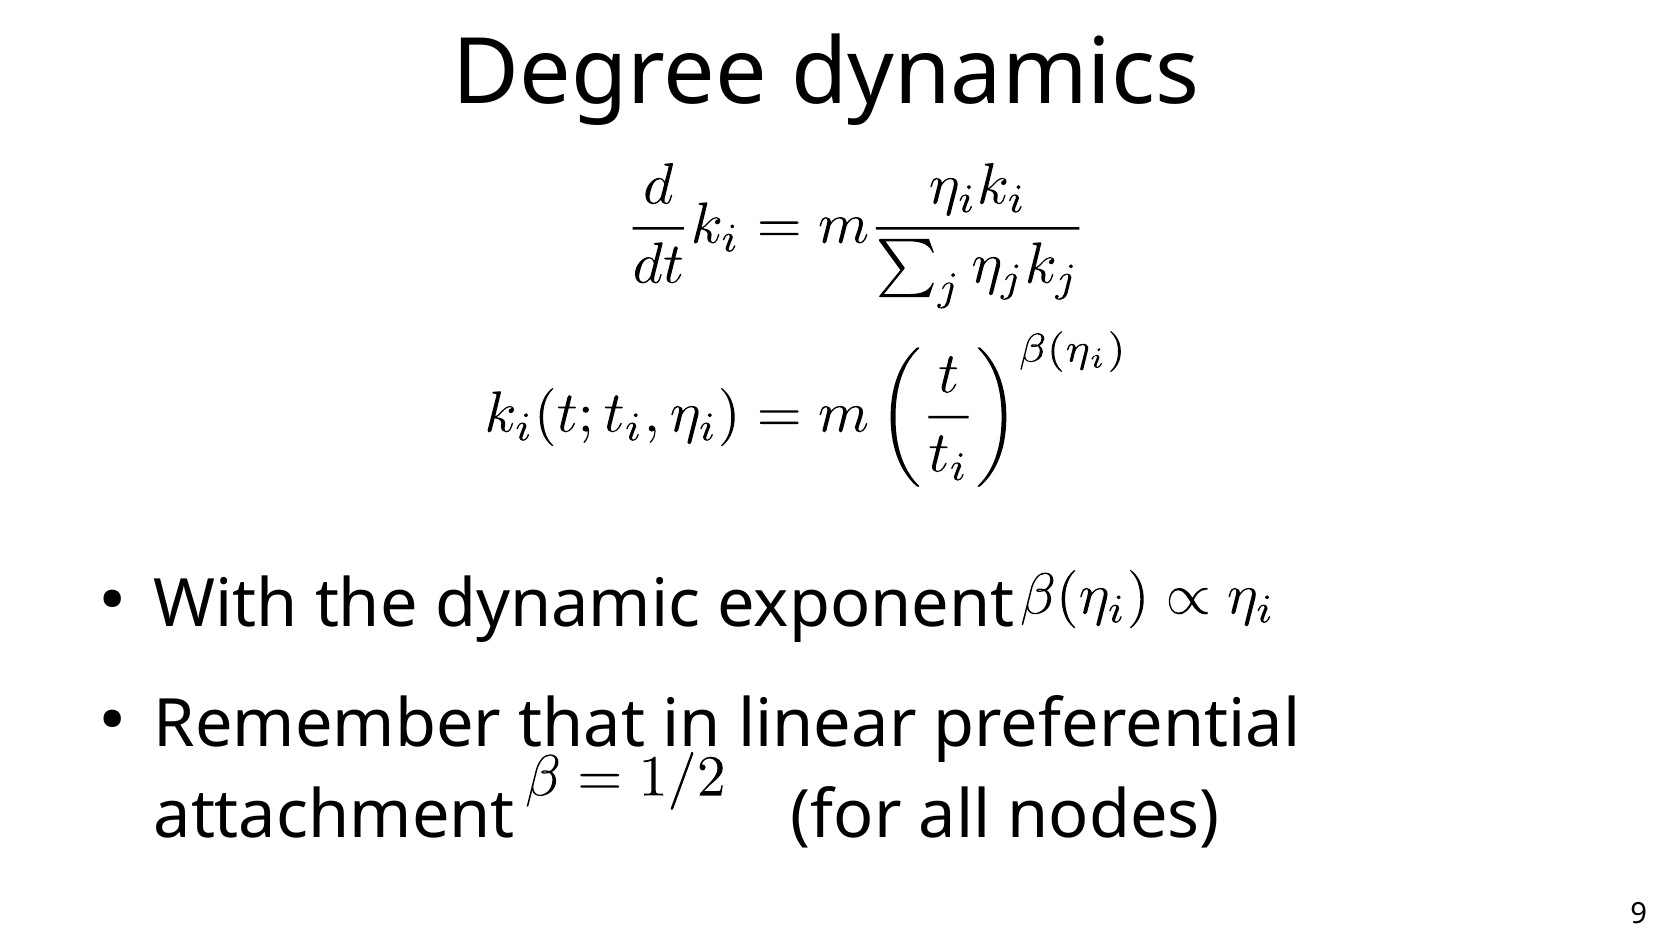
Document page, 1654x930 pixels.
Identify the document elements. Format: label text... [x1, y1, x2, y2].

list With the dynamic exponent Remember that in linear preferential attachment (for all nodes) [82, 555, 1571, 886]
text_box [525, 751, 726, 811]
text_box [484, 163, 1126, 487]
title Degree dynamics [82, 1, 1571, 135]
text_box [1020, 570, 1273, 629]
